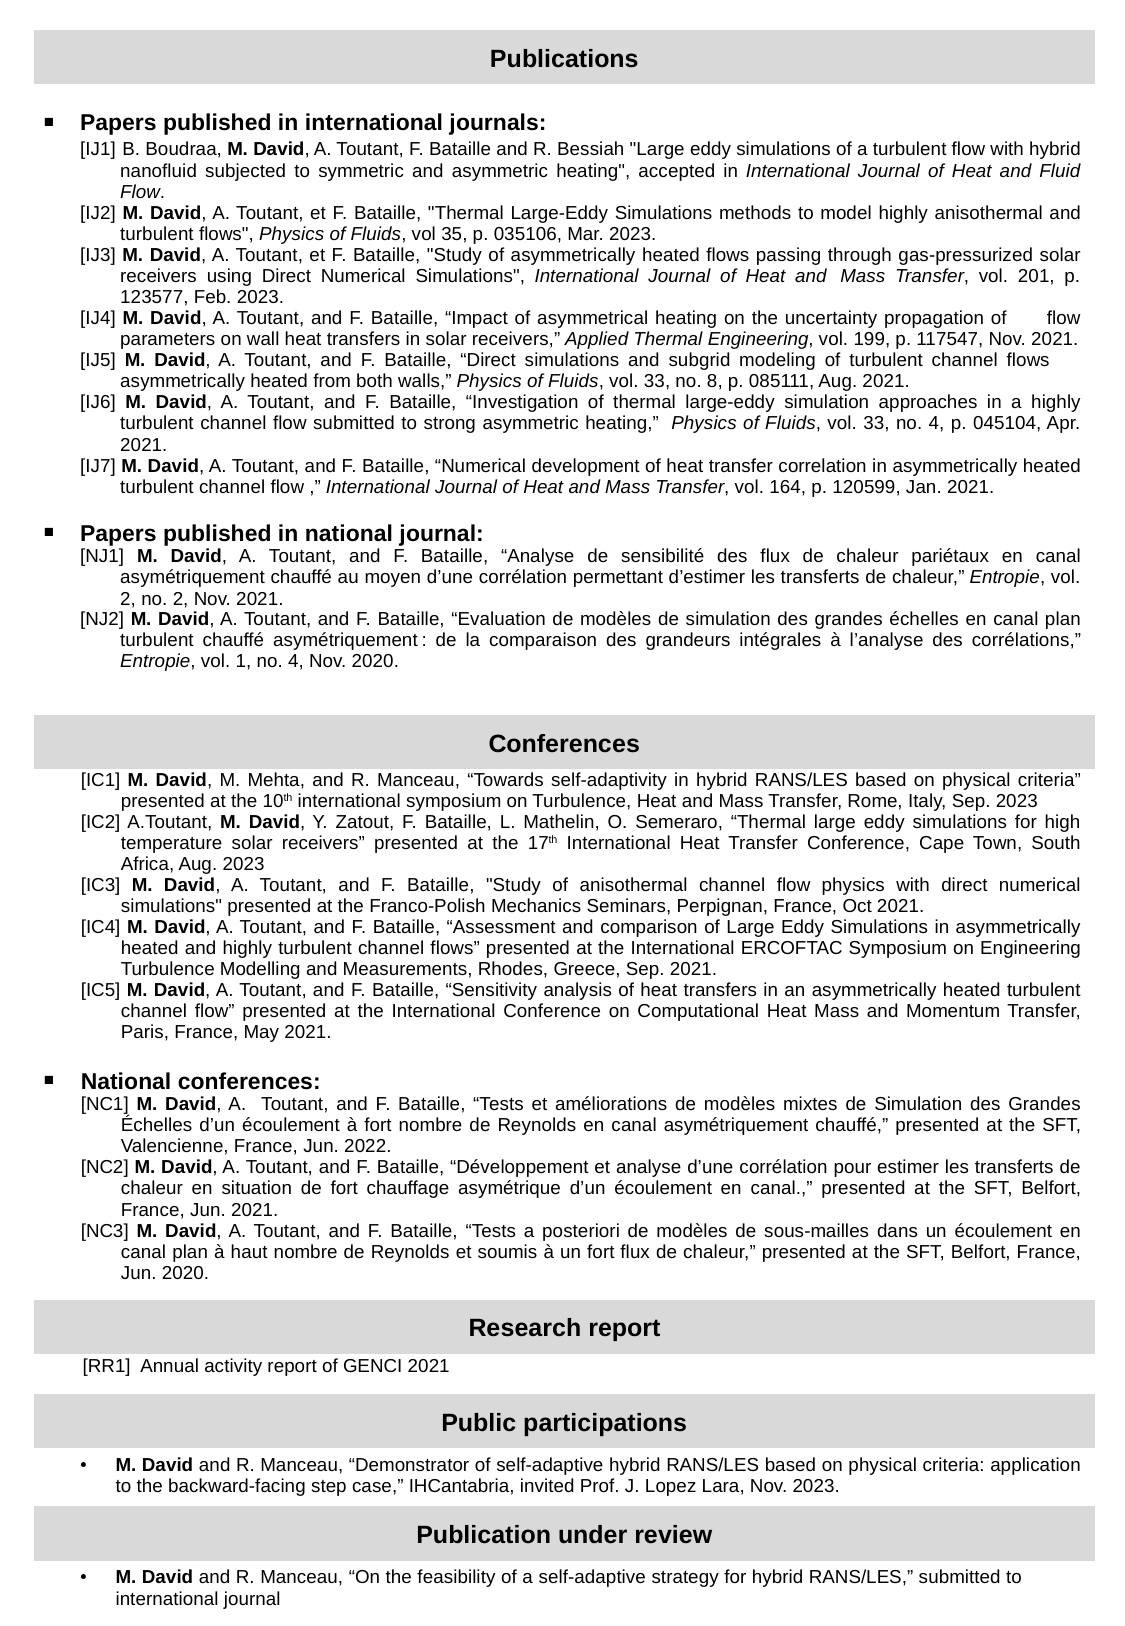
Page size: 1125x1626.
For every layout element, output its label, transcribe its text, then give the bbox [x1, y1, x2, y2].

text_box Publications [34, 30, 1095, 84]
text_box Publication under review [34, 1506, 1095, 1536]
text_box M. David and R. Manceau, “Demonstrator of self-adaptive hybrid RANS/LES based on physical criteria: application to the backward-facing step case,” IHCantabria, invited Prof. J. Lopez Lara, Nov. 2023. [30, 1424, 1096, 1511]
text_box Papers published in international journals: [IJ1] B. Boudraa, M. David, A. Toutant, F. Bataille and R. Bessiah "Large eddy simulations of a turbulent flow with hybrid nanofluid subjected to symmetric and asymmetric heating", accepted in International Journal of Heat and Fluid Flow. [IJ2] M. David, A. Toutant, et F. Bataille, "Thermal Large-Eddy Simulations methods to model highly anisothermal and turbulent flows", Physics of Fluids, vol 35, p. 035106, Mar. 2023. [IJ3] M. David, A. Toutant, et F. Bataille, "Study of asymmetrically heated flows passing through gas-pressurized solar receivers using Direct Numerical Simulations", International Journal of Heat and Mass Transfer, vol. 201, p. 123577, Feb. 2023. [IJ4] M. David, A. Toutant, and F. Bataille, “Impact of asymmetrical heating on the uncertainty propagation of flow parameters on wall heat transfers in solar receivers,” Applied Thermal Engineering, vol. 199, p. 117547, Nov. 2021. [IJ5] M. David, A. Toutant, and F. Bataille, “Direct simulations and subgrid modeling of turbulent channel flows asymmetrically heated from both walls,” Physics of Fluids, vol. 33, no. 8, p. 085111, Aug. 2021. [IJ6] M. David, A. Toutant, and F. Bataille, “Investigation of thermal large-eddy simulation approaches in a highly turbulent channel flow submitted to strong asymmetric heating,” Physics of Fluids, vol. 33, no. 4, p. 045104, Apr. 2021. [IJ7] M. David, A. Toutant, and F. Bataille, “Numerical development of heat transfer correlation in asymmetrically heated turbulent channel flow ,” International Journal of Heat and Mass Transfer, vol. 164, p. 120599, Jan. 2021. Papers published in national journal: [NJ1] M. David, A. Toutant, and F. Bataille, “Analyse de sensibilité des flux de chaleur pariétaux en canal asymétriquement chauffé au moyen d’une corrélation permettant d’estimer les transferts de chaleur,” Entropie, vol. 2, no. 2, Nov. 2021. [NJ2] M. David, A. Toutant, and F. Bataille, “Evaluation de modèles de simulation des grandes échelles en canal plan turbulent chauffé asymétriquement : de la comparaison des grandeurs intégrales à l’analyse des corrélations,” Entropie, vol. 1, no. 4, Nov. 2020. International conferences: [IC1] M. David, M. Mehta, and R. Manceau, “Towards self-adaptivity in hybrid RANS/LES based on physical criteria” presented at the 10th international symposium on Turbulence, Heat and Mass Transfer, Rome, Italy, Sep. 2023 [IC2] A.Toutant, M. David, Y. Zatout, F. Bataille, L. Mathelin, O. Semeraro, “Thermal large eddy simulations for high temperature solar receivers” presented at the 17th International Heat Transfer Conference, Cape Town, South Africa, Aug. 2023 [IC3] M. David, A. Toutant, and F. Bataille, "Study of anisothermal channel flow physics with direct numerical simulations" presented at the Franco-Polish Mechanics Seminars, Perpignan, France, Oct 2021. [IC4] M. David, A. Toutant, and F. Bataille, “Assessment and comparison of Large Eddy Simulations in asymmetrically heated and highly turbulent channel flows” presented at the International ERCOFTAC Symposium on Engineering Turbulence Modelling and Measurements, Rhodes, Greece, Sep. 2021. [IC5] M. David, A. Toutant, and F. Bataille, “Sensitivity analysis of heat transfers in an asymmetrically heated turbulent channel flow” presented at the International Conference on Computational Heat Mass and Momentum Transfer, Paris, France, May 2021. National conferences: [NC1] M. David, A. Toutant, and F. Bataille, “Tests et améliorations de modèles mixtes de Simulation des Grandes Échelles d’un écoulement à fort nombre de Reynolds en canal asymétriquement chauffé,” presented at the SFT, Valencienne, France, Jun. 2022. [NC2] M. David, A. Toutant, and F. Bataille, “Développement et analyse d’une corrélation pour estimer les transferts de chaleur en situation de fort chauffage asymétrique d’un écoulement en canal.,” presented at the SFT, Belfort, France, Jun. 2021. [NC3] M. David, A. Toutant, and F. Bataille, “Tests a posteriori de modèles de sous-mailles dans un écoulement en canal plan à haut nombre de Reynolds et soumis à un fort flux de chaleur,” presented at the SFT, Belfort, France, Jun. 2020. [30, 102, 1096, 1348]
text_box [RR1] Annual activity report of GENCI 2021 [25, 1348, 1096, 1389]
text_box Public participations [34, 1394, 1095, 1424]
text_box Conferences [34, 715, 1095, 769]
text_box M. David and R. Manceau, “On the feasibility of a self-adaptive strategy for hybrid RANS/LES,” submitted to international journal [30, 1536, 1096, 1623]
text_box Research report [34, 1300, 1095, 1354]
